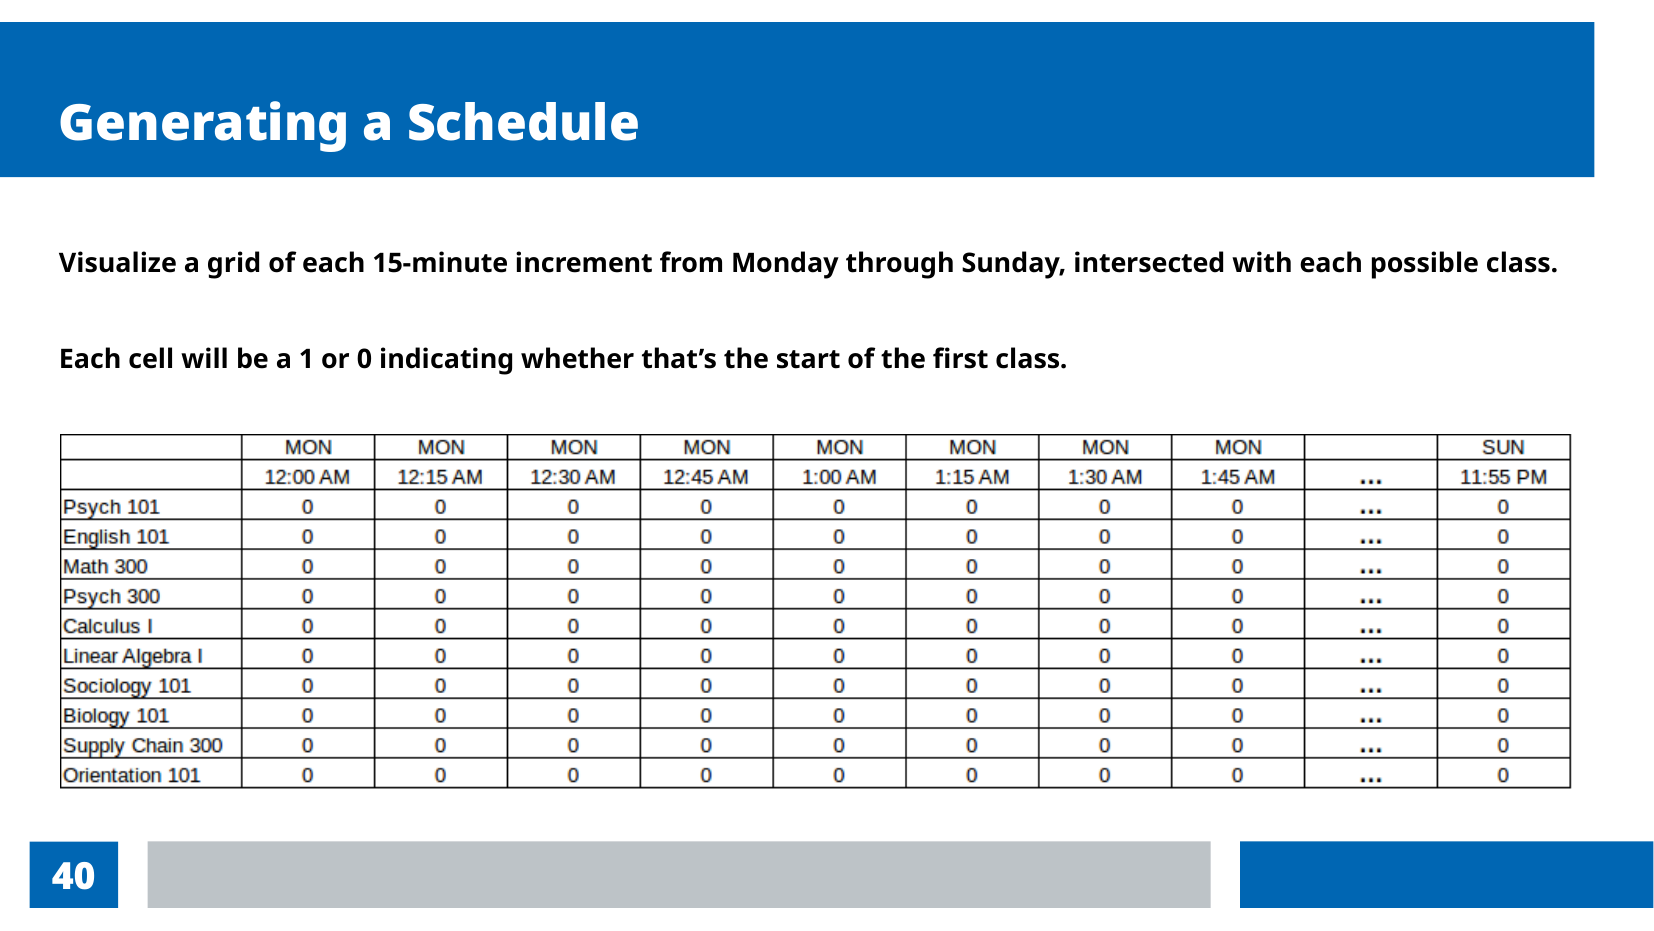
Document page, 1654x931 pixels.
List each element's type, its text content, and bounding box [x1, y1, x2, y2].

list Visualize a grid of each 15-minute increment from Monday through Sunday, intersected with each possible class. Each cell will be a 1 or 0 indicating whether that’s the start of the first class. [58, 243, 1565, 391]
picture [60, 434, 1576, 806]
title Generating a Schedule [59, 44, 1595, 156]
